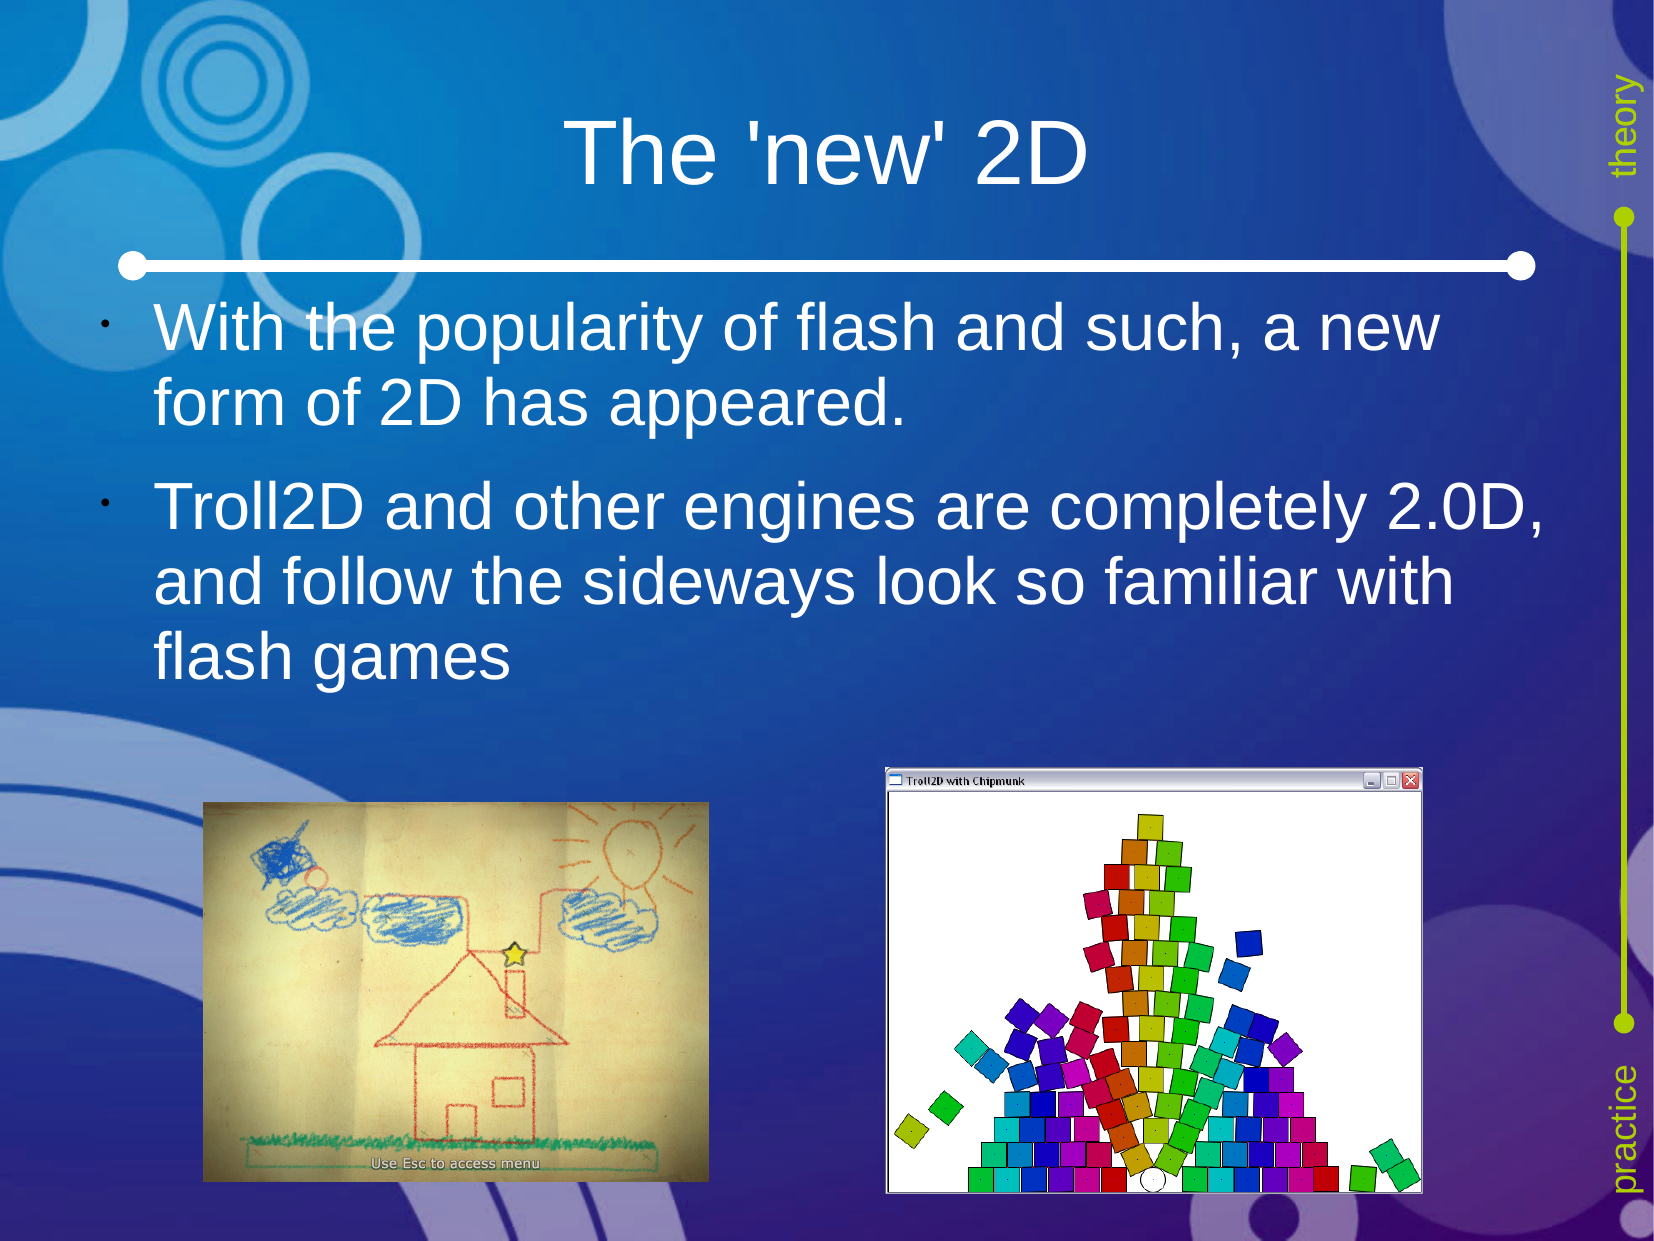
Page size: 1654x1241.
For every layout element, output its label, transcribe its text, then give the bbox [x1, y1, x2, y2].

list With the popularity of flash and such, a new form of 2D has appeared. Troll2D and other engines are completely 2.0D, and follow the sideways look so familiar with flash games [82, 290, 1571, 1094]
title The 'new' 2D [82, 56, 1571, 250]
picture [0, 0, 1654, 1241]
